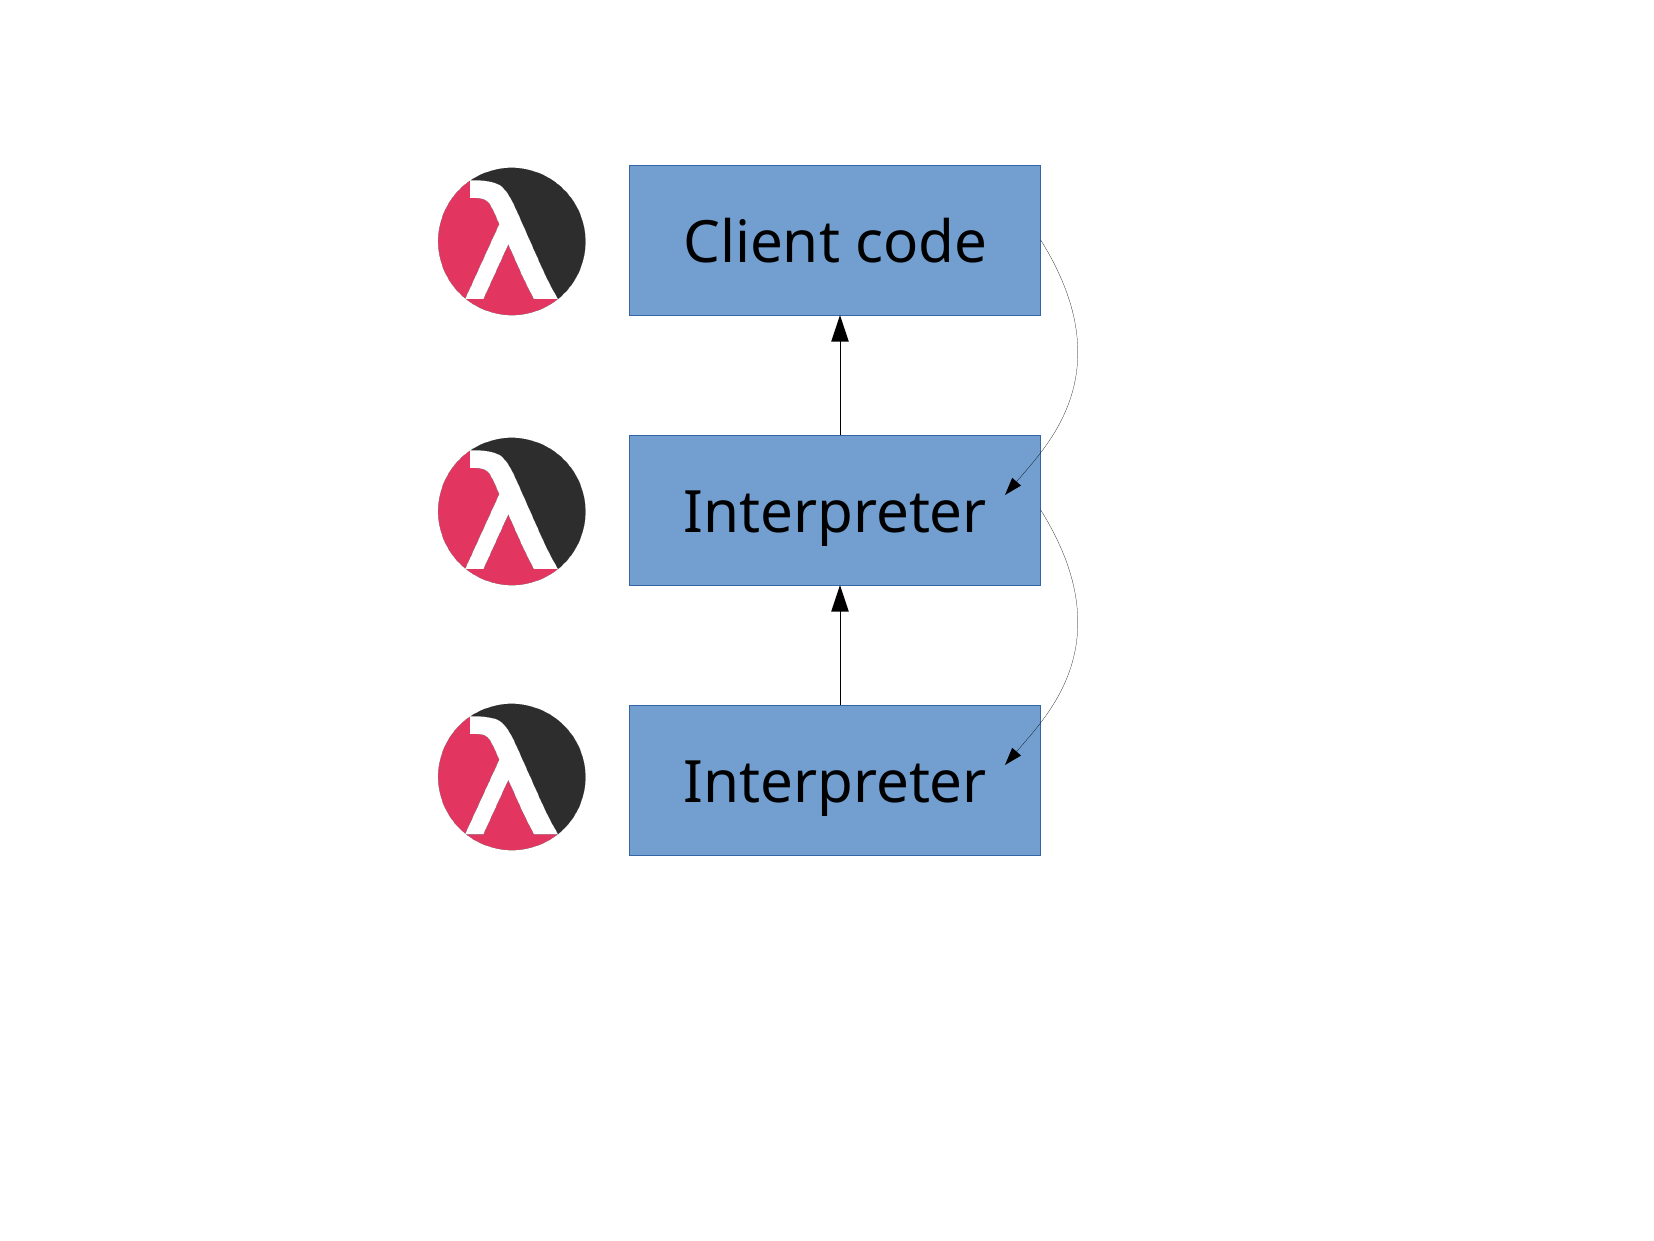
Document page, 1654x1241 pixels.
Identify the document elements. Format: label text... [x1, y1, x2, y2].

text_box Interpreter [629, 705, 1041, 856]
picture [437, 437, 586, 586]
picture [437, 703, 586, 851]
text_box Client code [629, 165, 1041, 316]
text_box Interpreter [629, 435, 1041, 586]
picture [437, 167, 586, 316]
